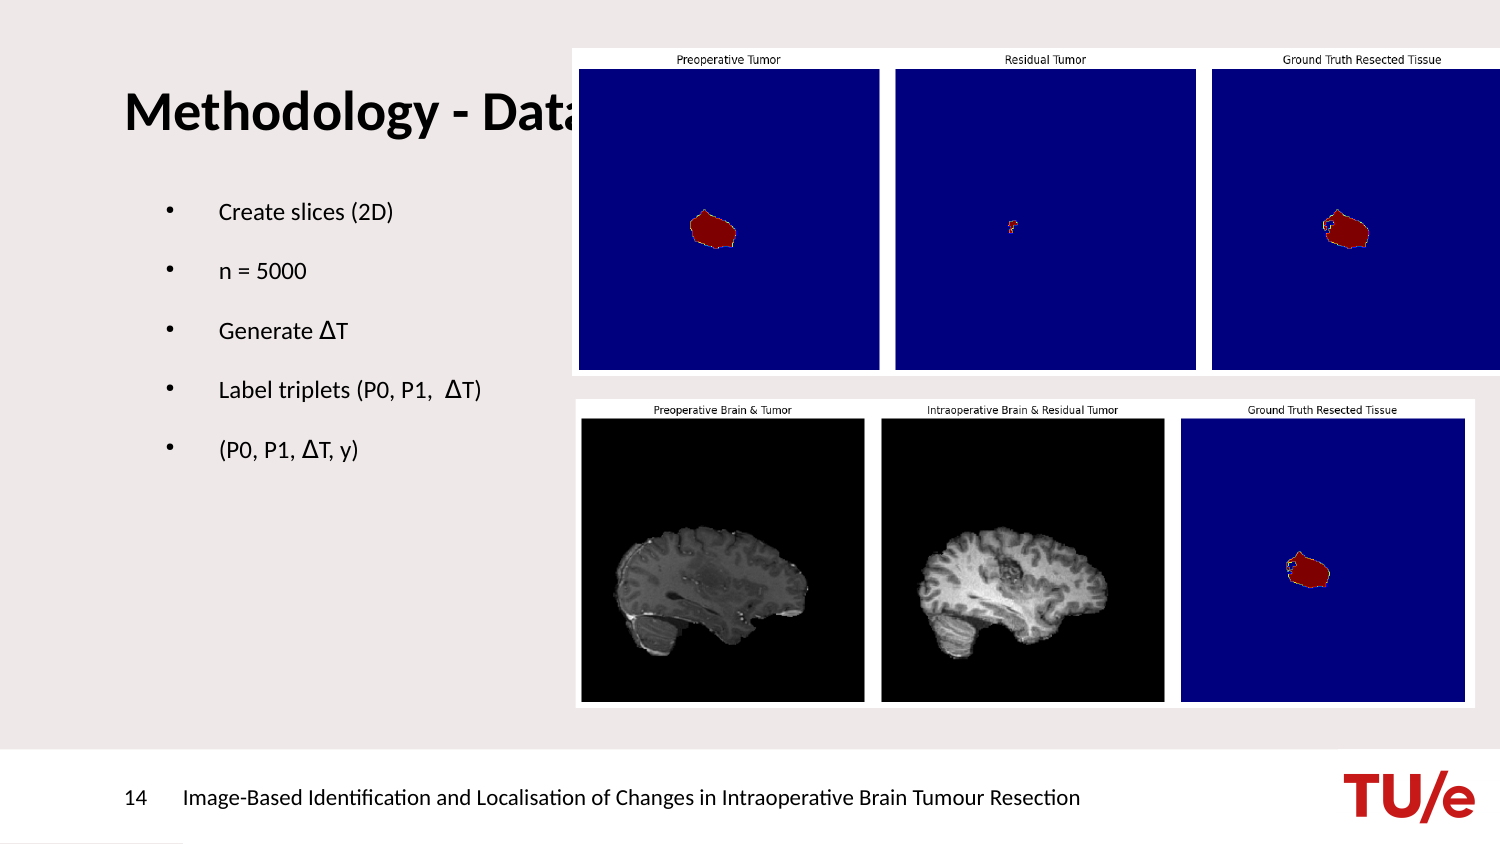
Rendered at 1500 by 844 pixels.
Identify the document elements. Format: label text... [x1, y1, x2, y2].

list Create slices (2D) n = 5000 Generate ΔT Label triplets (P0, P1, ΔT) (P0, P1, ΔT, y) [147, 195, 1388, 676]
title Methodology - Data [124, 85, 572, 174]
picture [1339, 749, 1500, 844]
picture [575, 399, 1476, 708]
picture [572, 48, 1500, 376]
